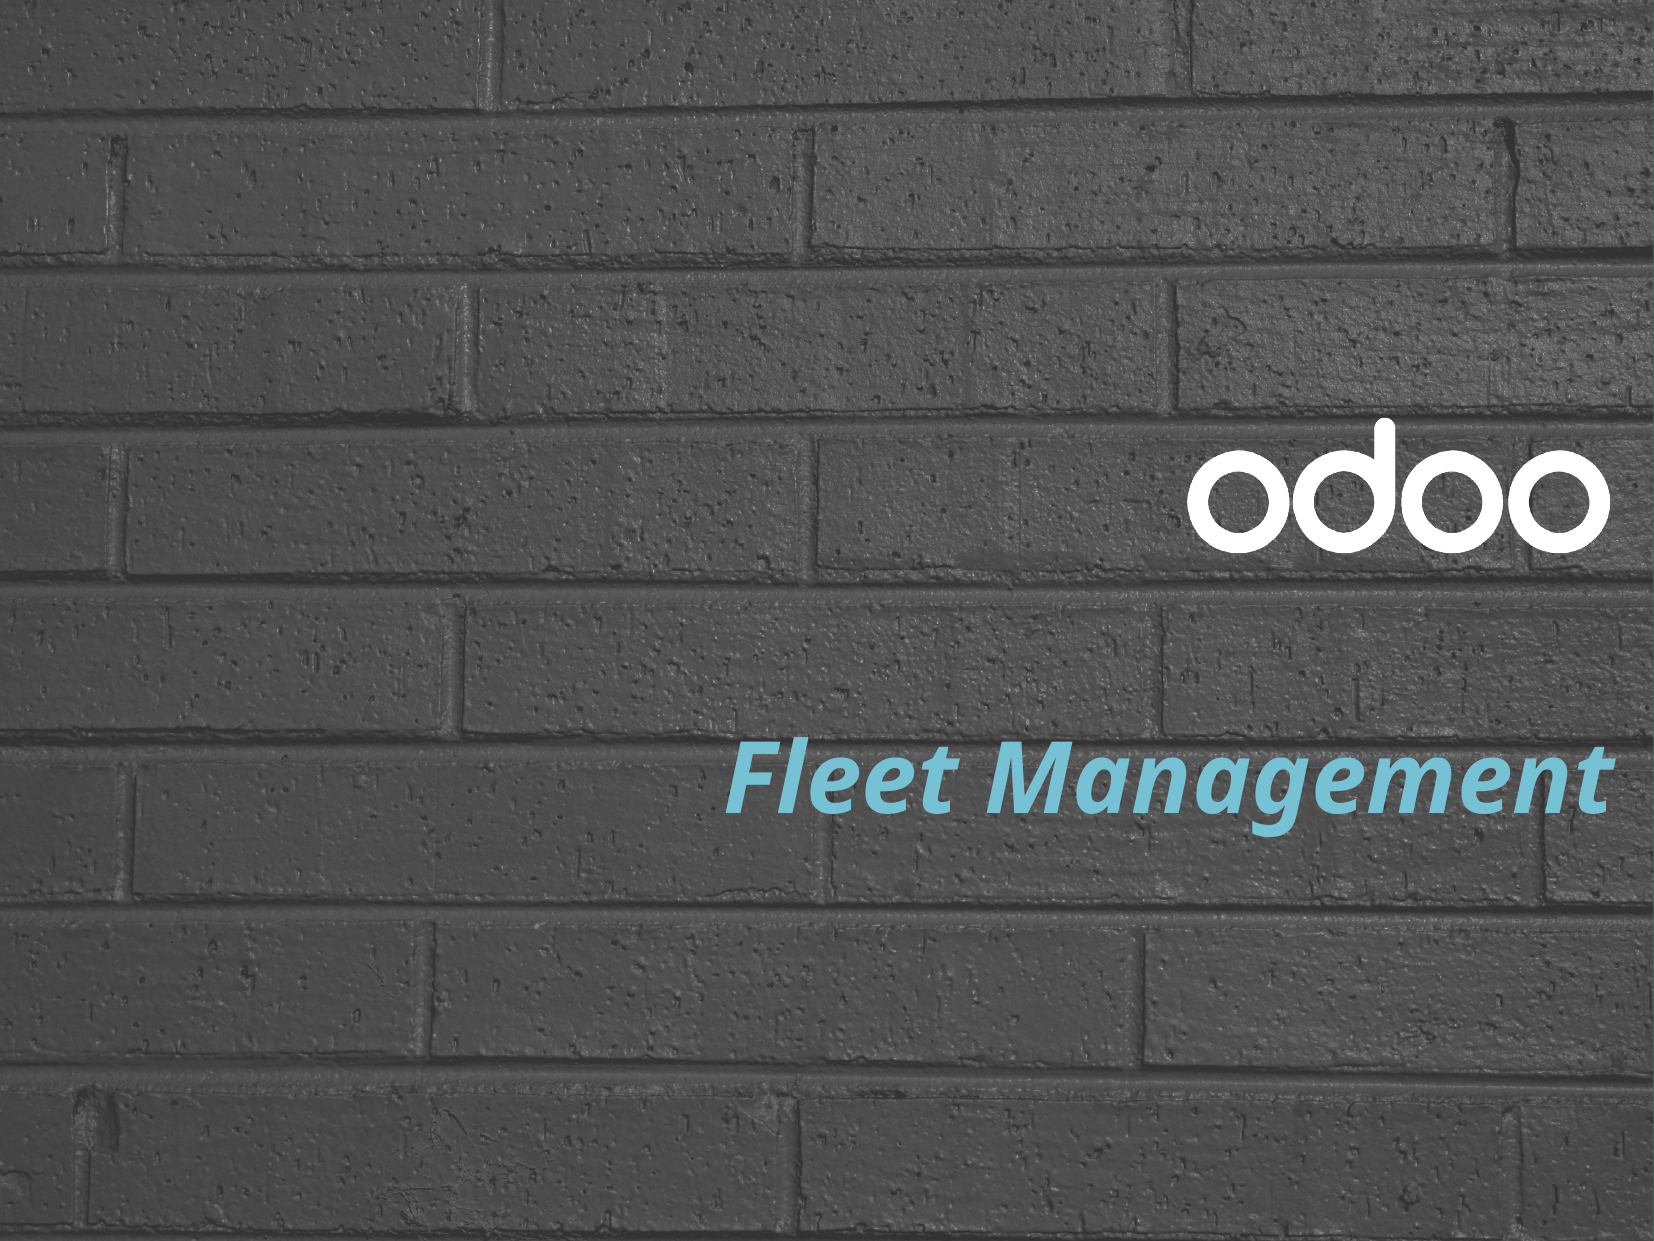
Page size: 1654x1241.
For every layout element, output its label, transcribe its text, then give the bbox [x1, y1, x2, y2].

text_box Fleet Management [35, 562, 1630, 845]
picture [0, 0, 1654, 1241]
